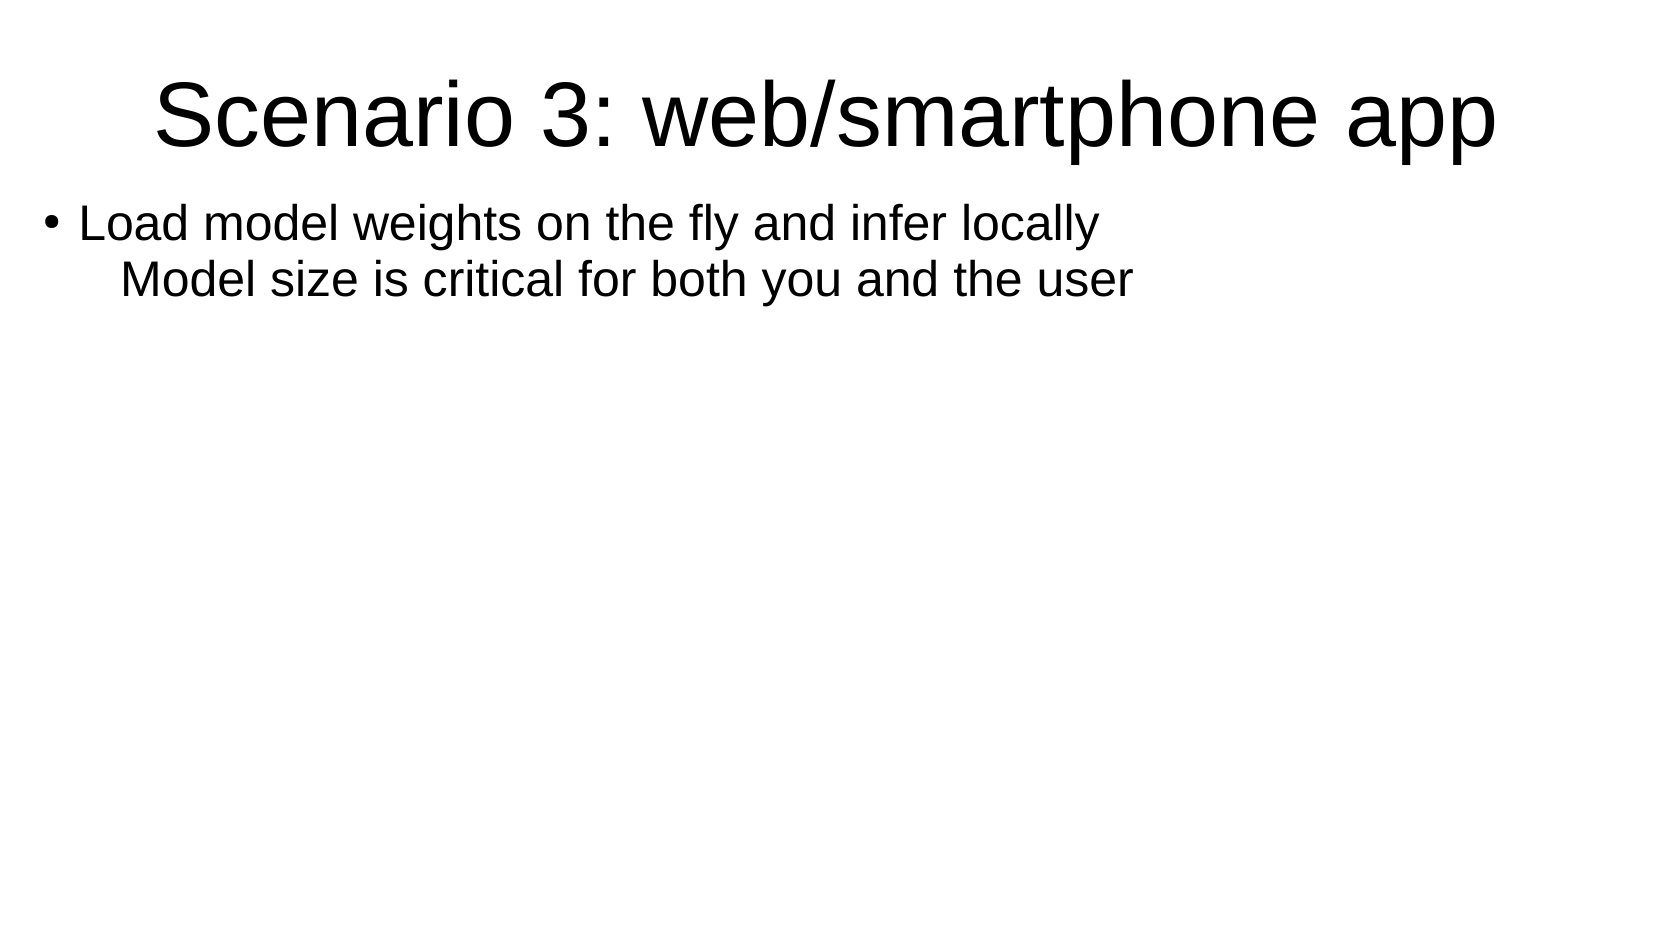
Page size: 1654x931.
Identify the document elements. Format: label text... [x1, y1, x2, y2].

title Scenario 3: web/smartphone app [82, 37, 1571, 193]
text_box Load model weights on the fly and infer locally Model size is critical for both you and the user [42, 195, 1654, 877]
